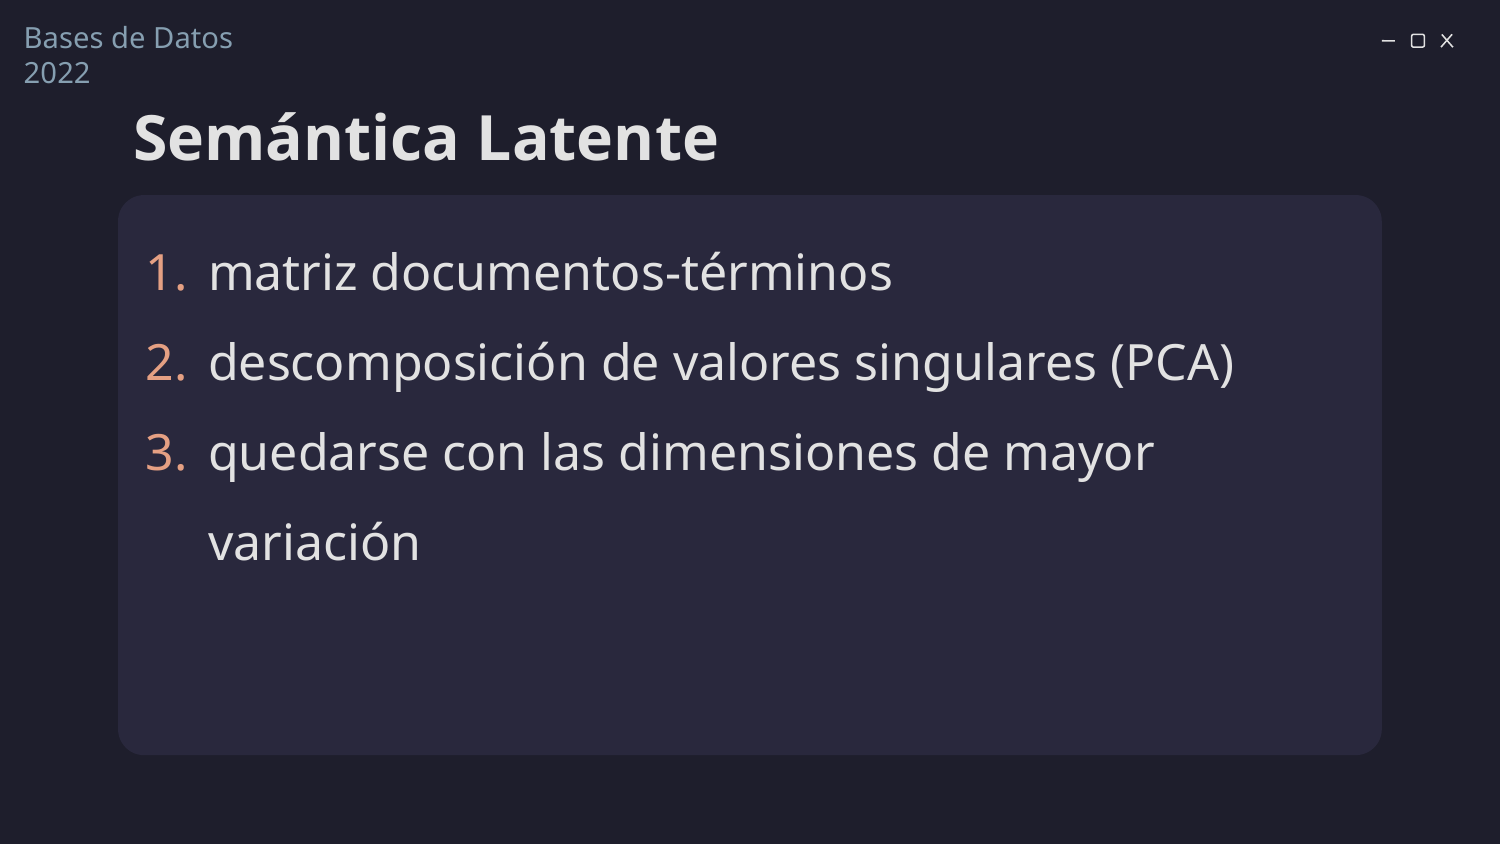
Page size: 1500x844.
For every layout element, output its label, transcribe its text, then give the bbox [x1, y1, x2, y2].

list matriz documentos-términos descomposición de valores singulares (PCA) quedarse con las dimensiones de mayor variación [118, 195, 1382, 750]
title Semántica Latente [118, 88, 1382, 183]
